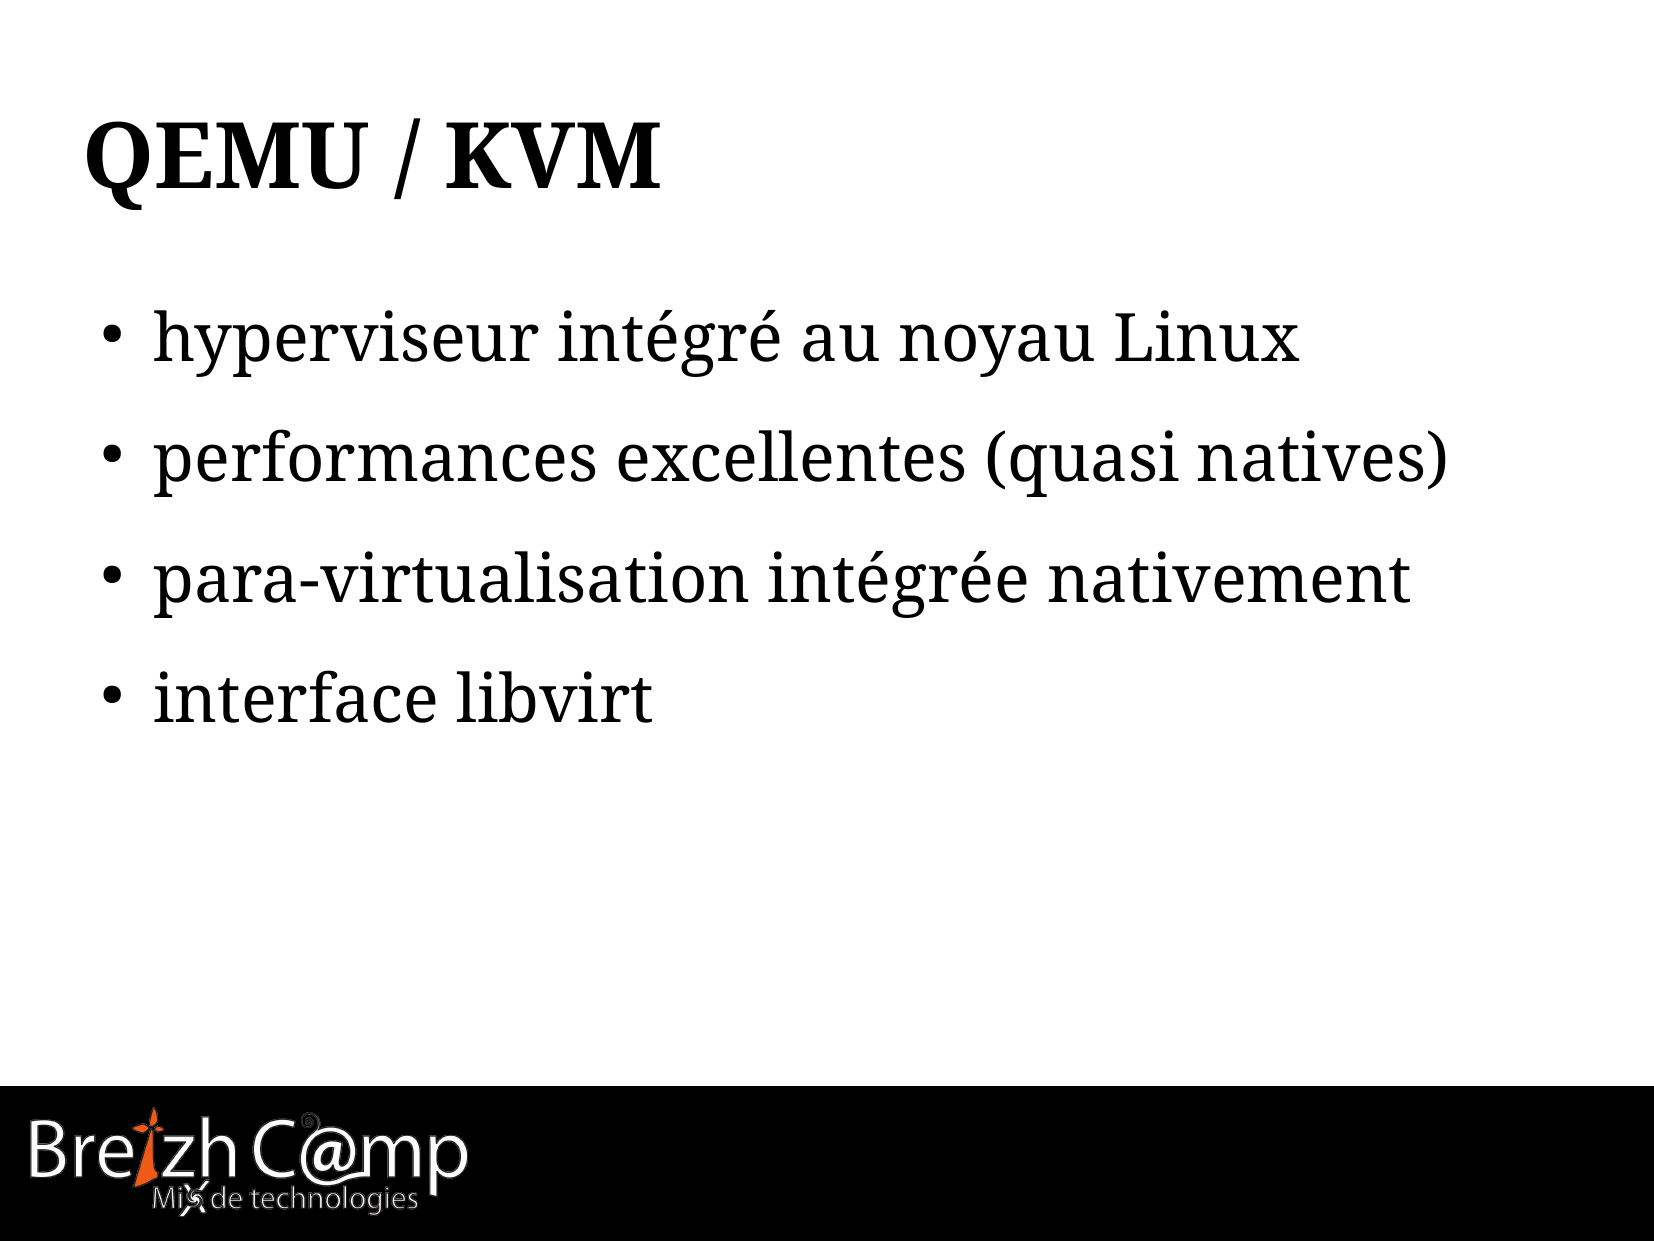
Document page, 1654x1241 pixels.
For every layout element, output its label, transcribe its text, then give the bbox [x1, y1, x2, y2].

picture [30, 1107, 468, 1217]
list hyperviseur intégré au noyau Linux performances excellentes (quasi natives) para-virtualisation intégrée nativement interface libvirt [82, 290, 1538, 1010]
title QEMU / KVM [82, 49, 1571, 257]
